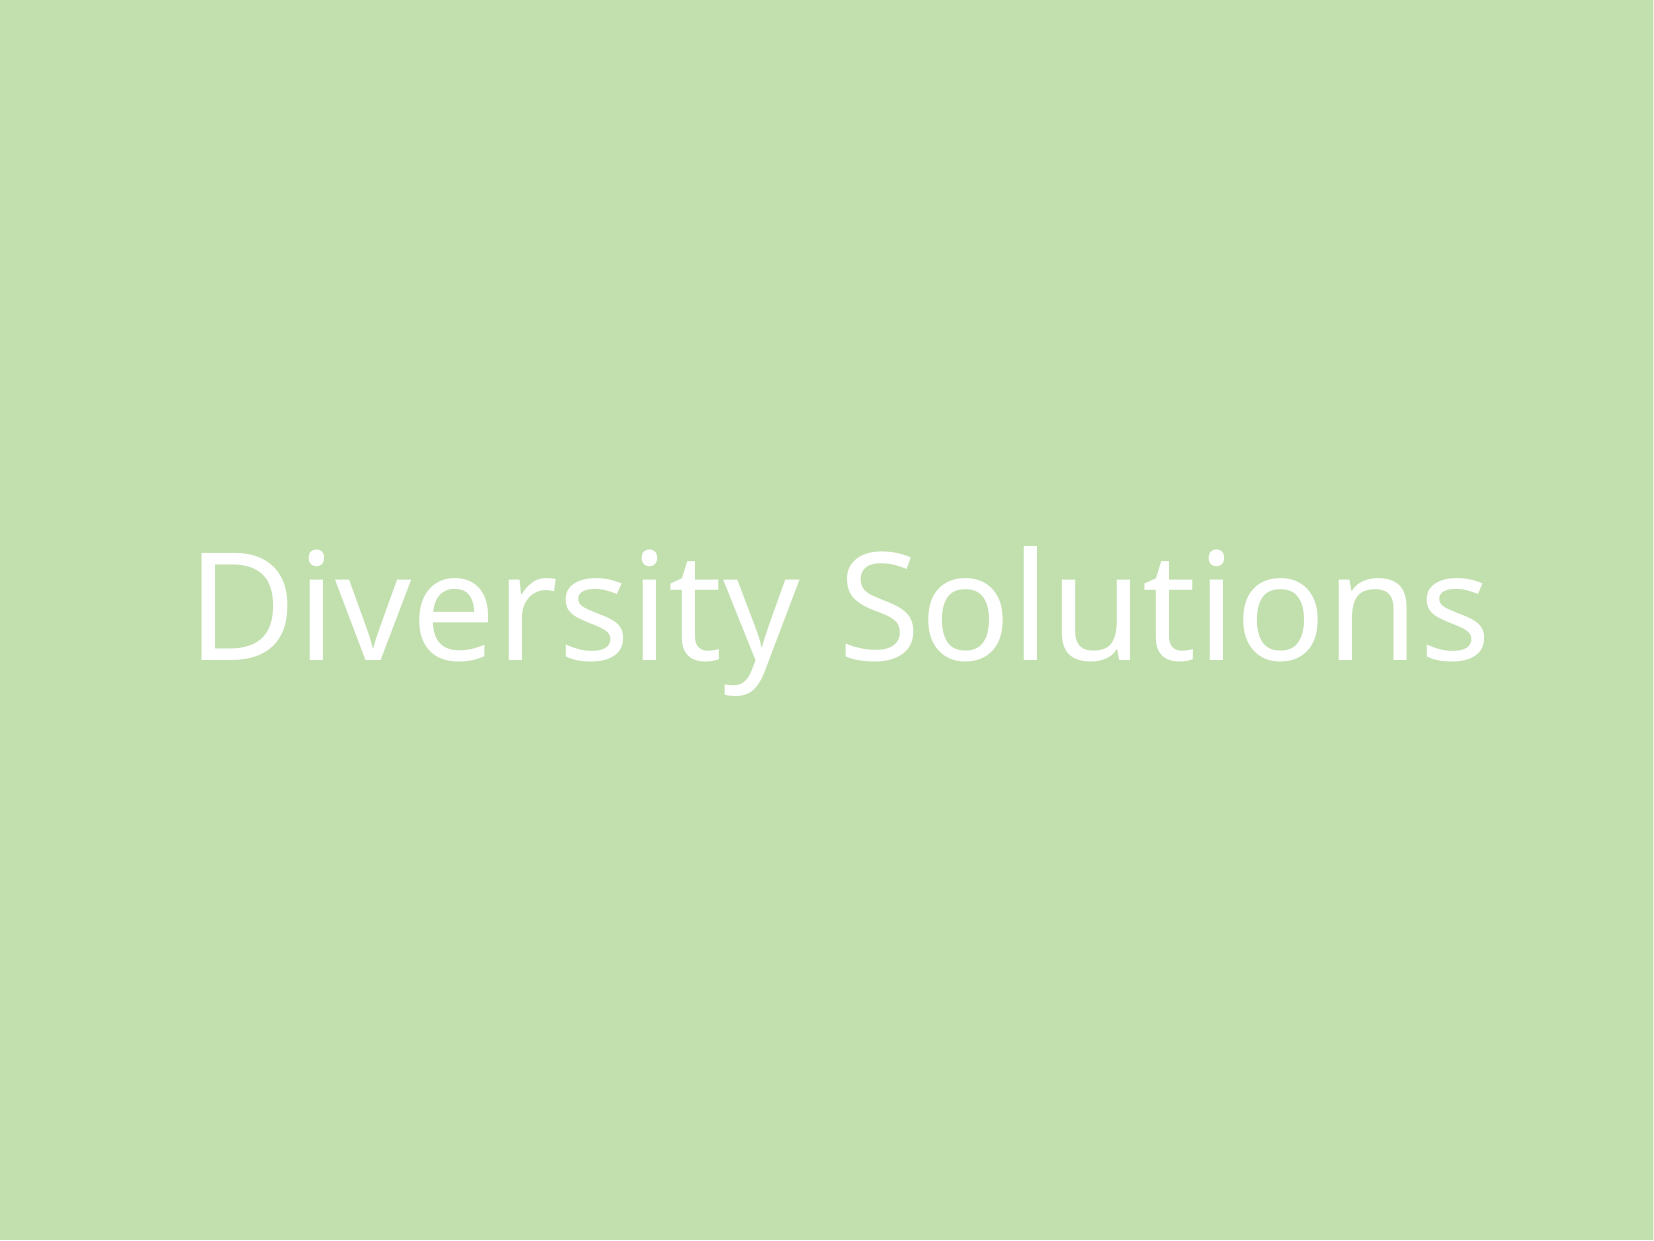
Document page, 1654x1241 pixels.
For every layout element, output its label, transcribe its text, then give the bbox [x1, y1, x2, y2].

list Diversity Solutions [95, 500, 1584, 1241]
